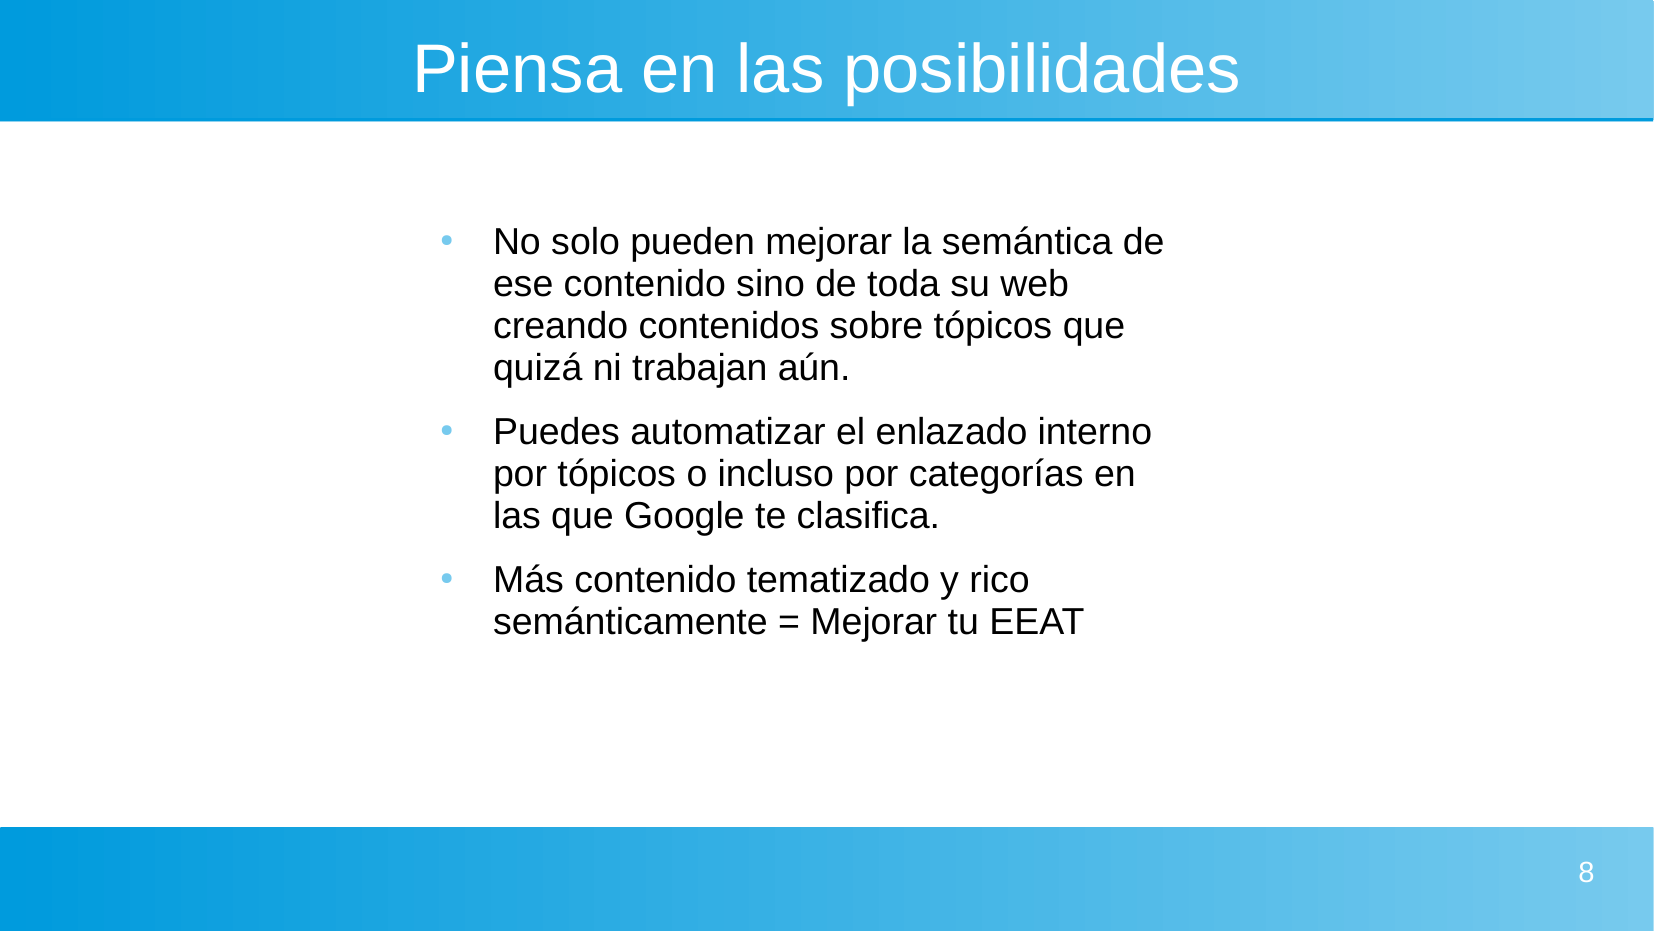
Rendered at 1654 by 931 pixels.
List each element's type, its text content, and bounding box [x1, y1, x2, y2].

title Piensa en las posibilidades [59, 29, 1595, 108]
list No solo pueden mejorar la semántica de ese contenido sino de toda su web creando contenidos sobre tópicos que quizá ni trabajan aún. Puedes automatizar el enlazado interno por tópicos o incluso por categorías en las que Google te clasifica. Más contenido tematizado y rico semánticamente = Mejorar tu EEAT [422, 220, 1172, 673]
